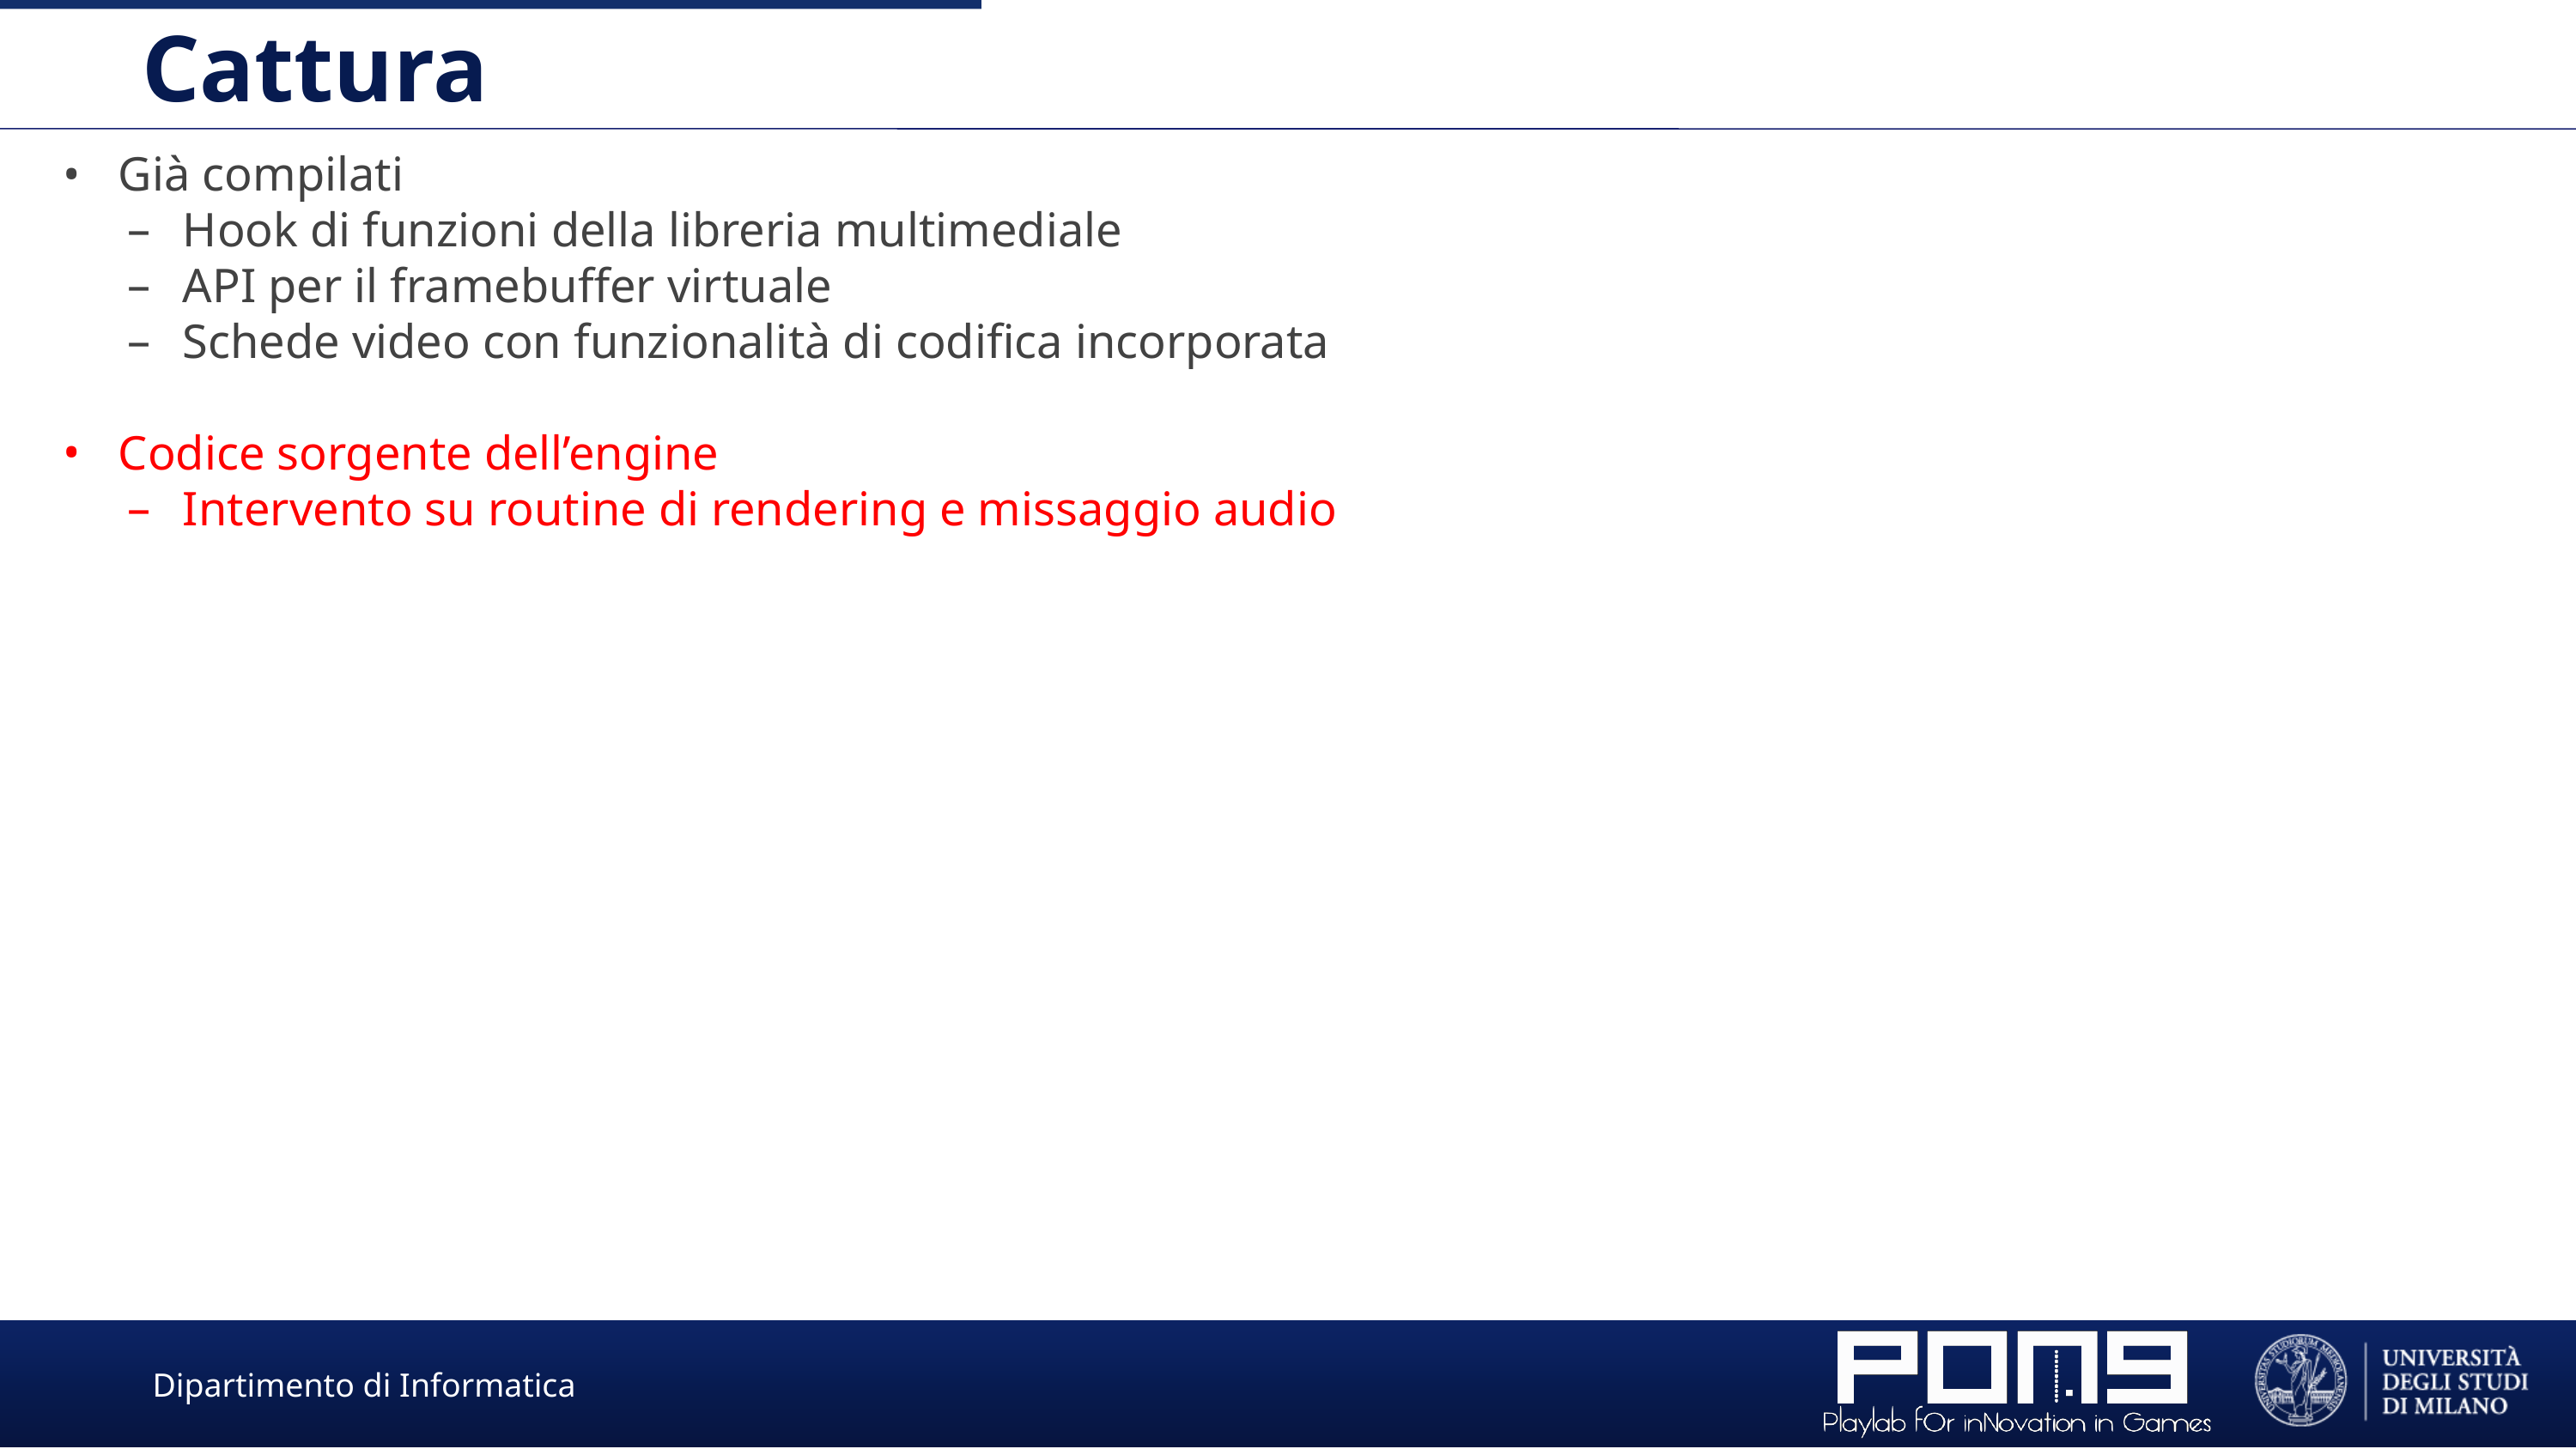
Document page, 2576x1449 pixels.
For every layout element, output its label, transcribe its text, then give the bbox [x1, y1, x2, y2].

text_box [0, 0, 981, 9]
picture [0, 1320, 2576, 1447]
list Già compilati Hook di funzioni della libreria multimediale API per il framebuffer virtuale Schede video con funzionalità di codifica incorporata Codice sorgente dell’engine Intervento su routine di rendering e missaggio audio [30, 132, 1600, 1000]
text_box Dipartimento di Informatica [129, 1336, 1245, 1433]
title Cattura [118, 0, 2308, 124]
